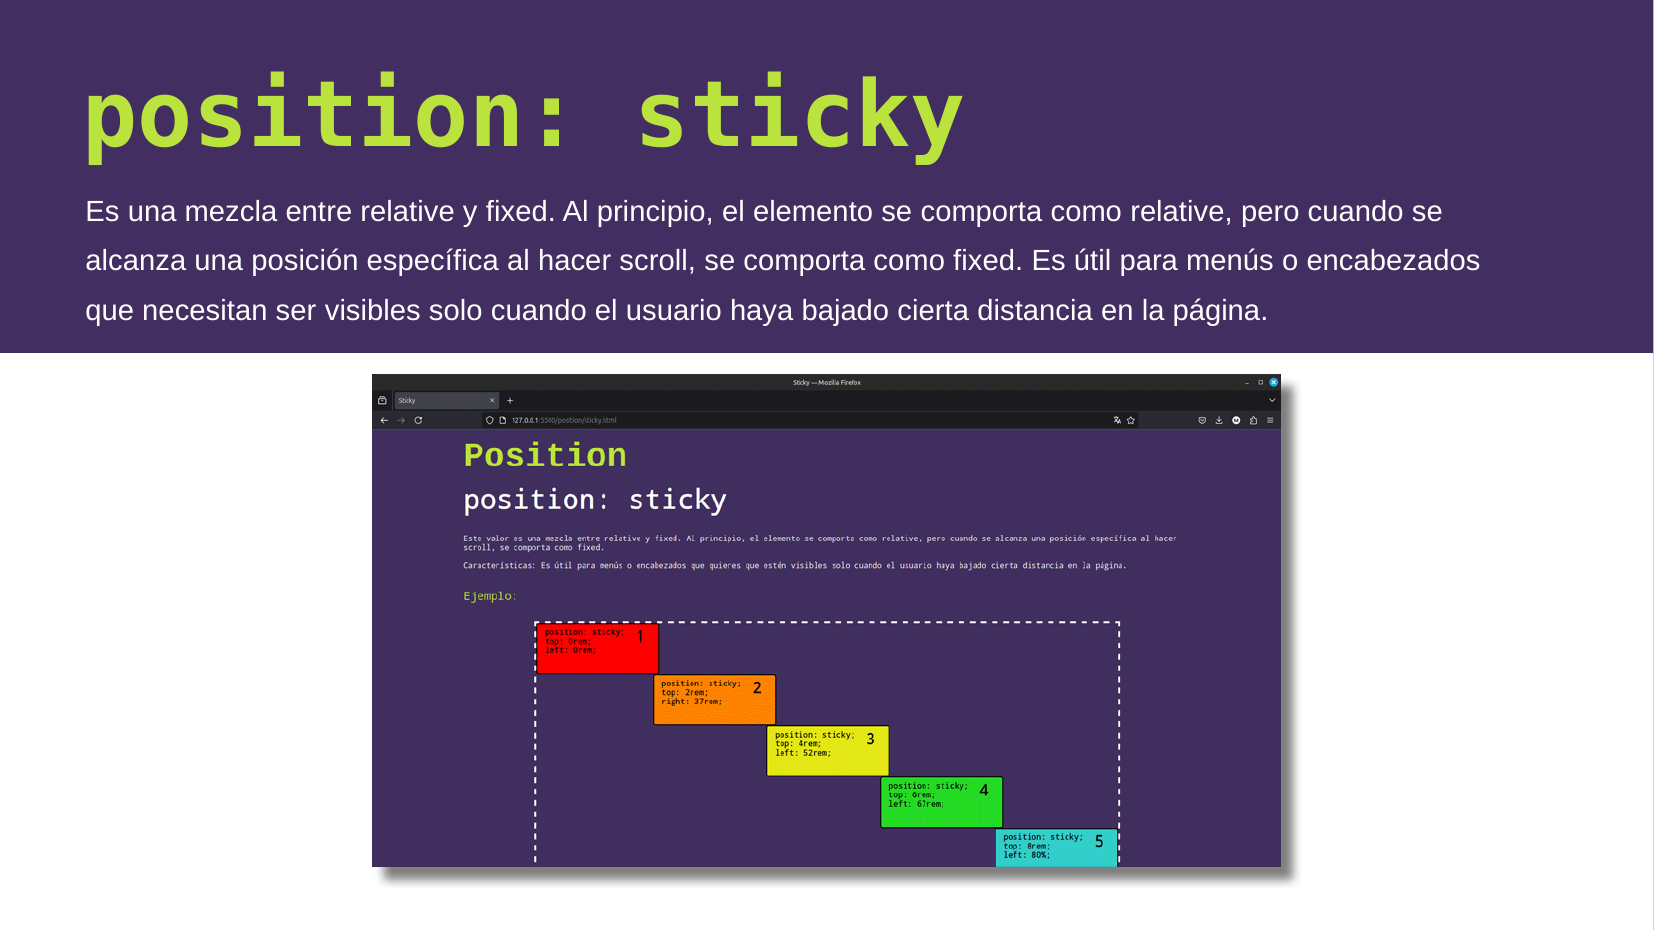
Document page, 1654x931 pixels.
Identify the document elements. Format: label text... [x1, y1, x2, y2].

title position: sticky [82, 37, 1571, 193]
text_box Es una mezcla entre relative y fixed. Al principio, el elemento se comporta como relative, pero cuando se alcanza una posición específica al hacer scroll, se comporta como fixed. Es útil para menús o encabezados que necesitan ser visibles solo cuando el usuario haya bajado cierta distancia en la página. [85, 178, 1515, 351]
picture [372, 374, 1281, 867]
text_box [0, 353, 1654, 931]
